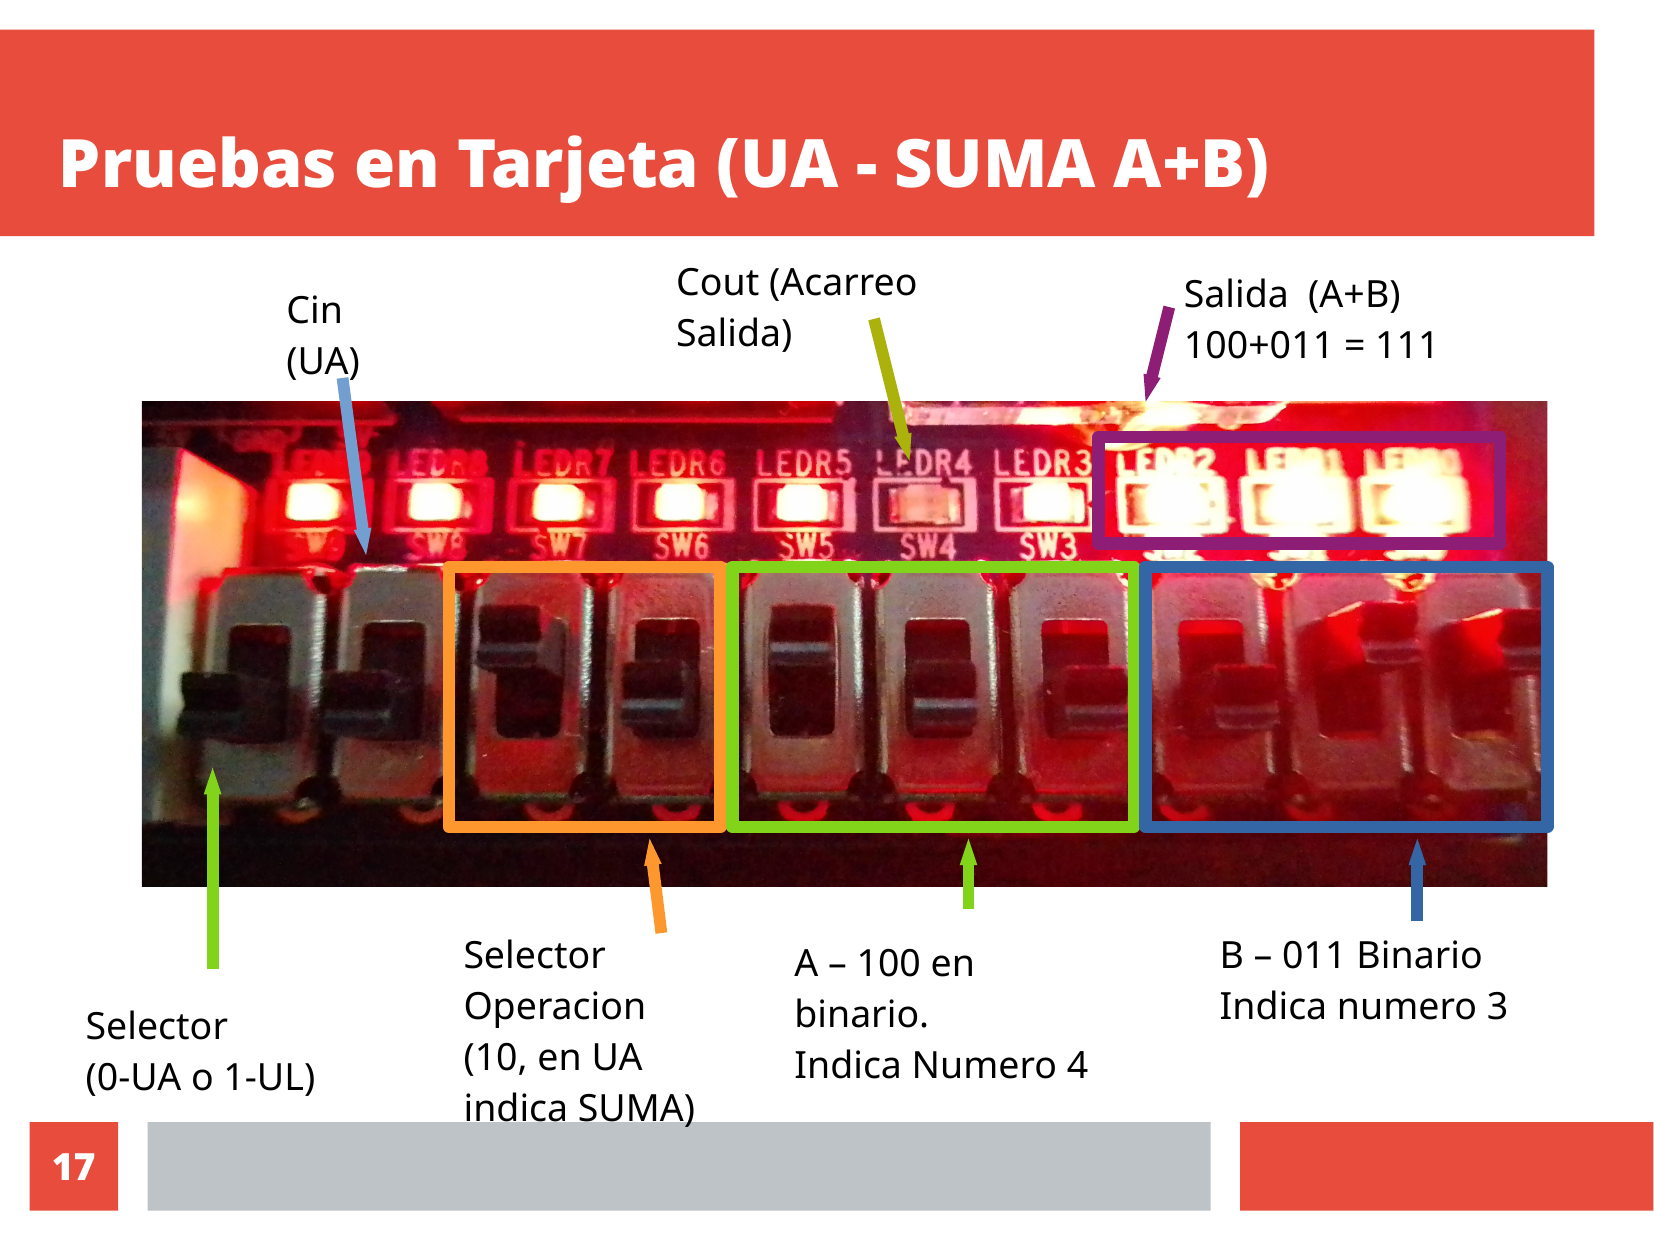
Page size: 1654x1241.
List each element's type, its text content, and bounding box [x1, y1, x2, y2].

picture [455, 573, 714, 821]
picture [141, 401, 1548, 887]
text_box Selector Operacion (10, en UA indica SUMA) [448, 921, 745, 1111]
text_box A – 100 en binario. Indica Numero 4 [779, 929, 1123, 1075]
text_box Cin (UA) [271, 276, 438, 378]
text_box B – 011 Binario Indica numero 3 [1204, 921, 1548, 1024]
title Pruebas en Tarjeta (UA - SUMA A+B) [59, 59, 1595, 207]
picture [1152, 573, 1541, 821]
text_box Salida (A+B) 100+011 = 111 [1169, 259, 1595, 362]
picture [739, 573, 1128, 821]
text_box Cout (Acarreo Salida) [661, 248, 945, 438]
text_box Selector (0-UA o 1-UL) [70, 992, 402, 1094]
